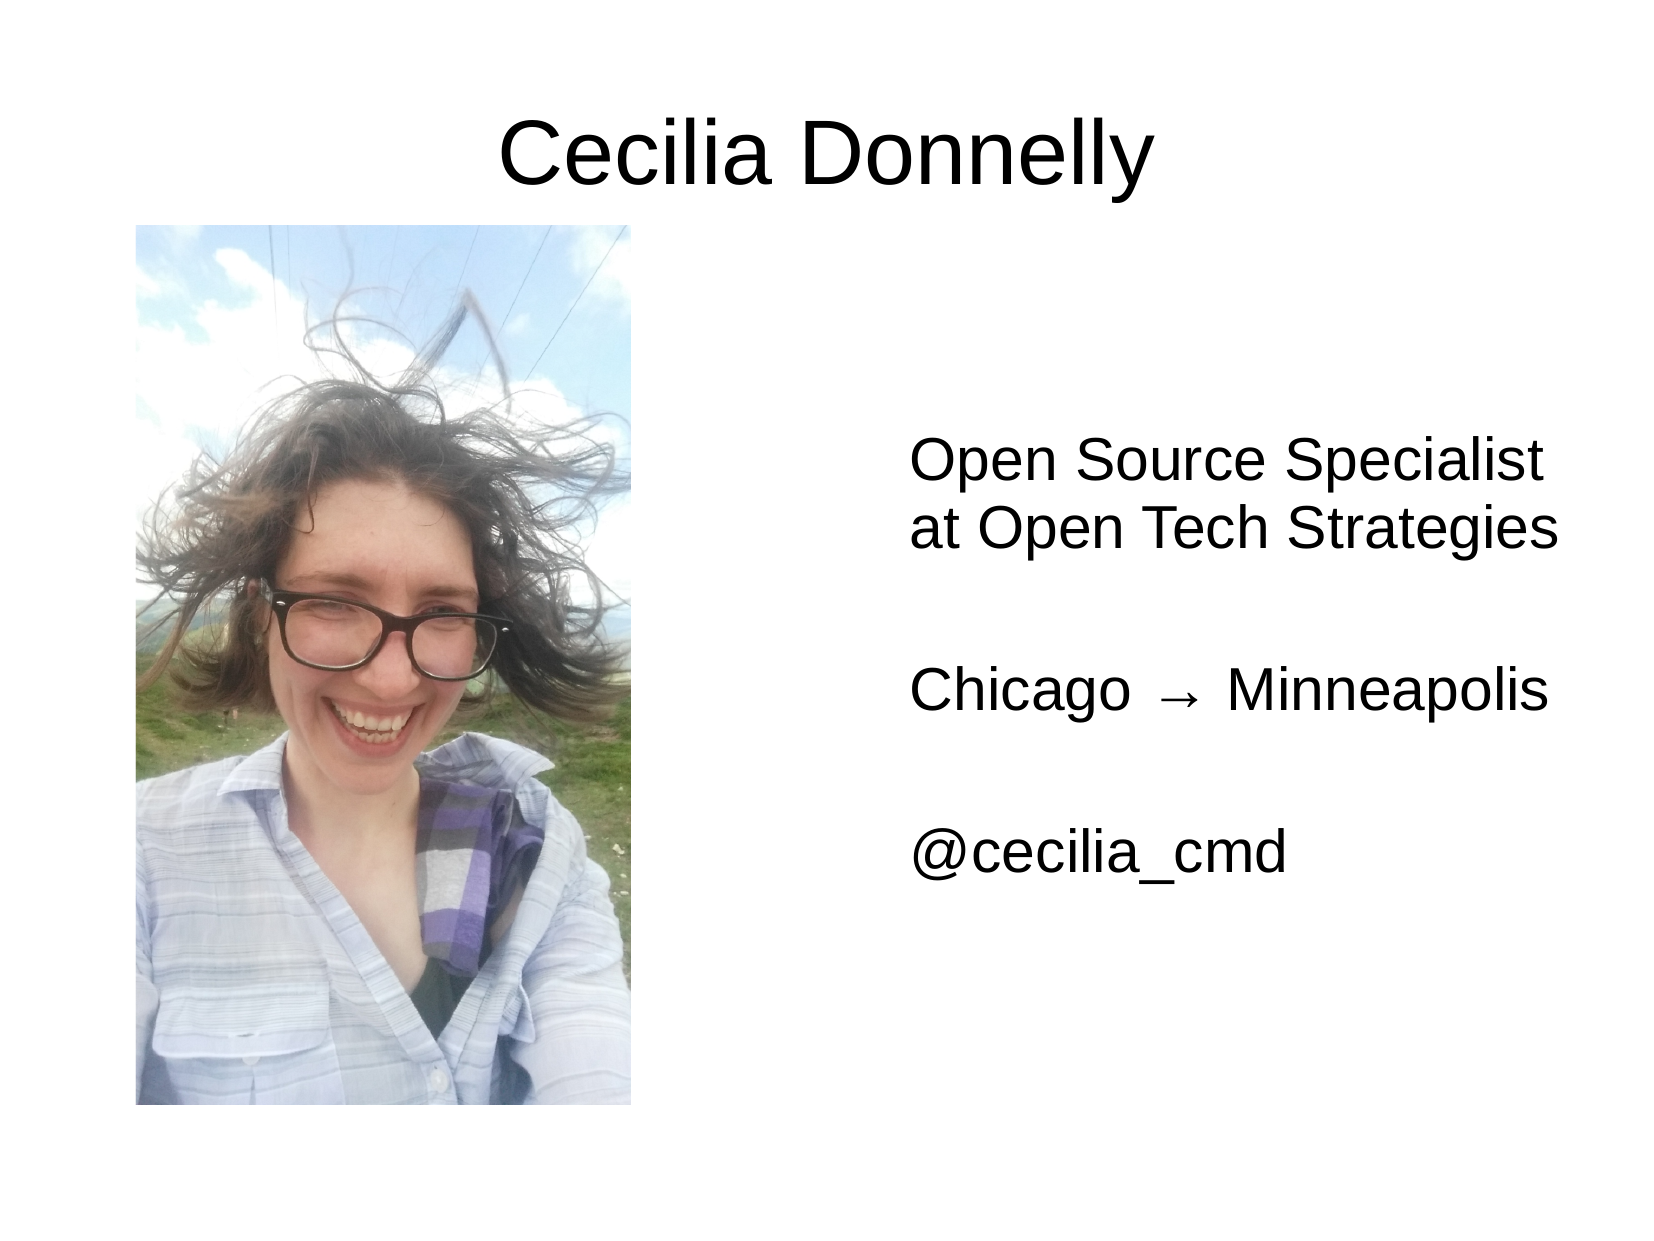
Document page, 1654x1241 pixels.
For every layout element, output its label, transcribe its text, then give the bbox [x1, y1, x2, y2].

picture [135, 225, 631, 1106]
title Cecilia Donnelly [82, 49, 1571, 257]
list Open Source Specialist at Open Tech Strategies Chicago → Minneapolis @cecilia_cmd [845, 290, 1572, 1010]
